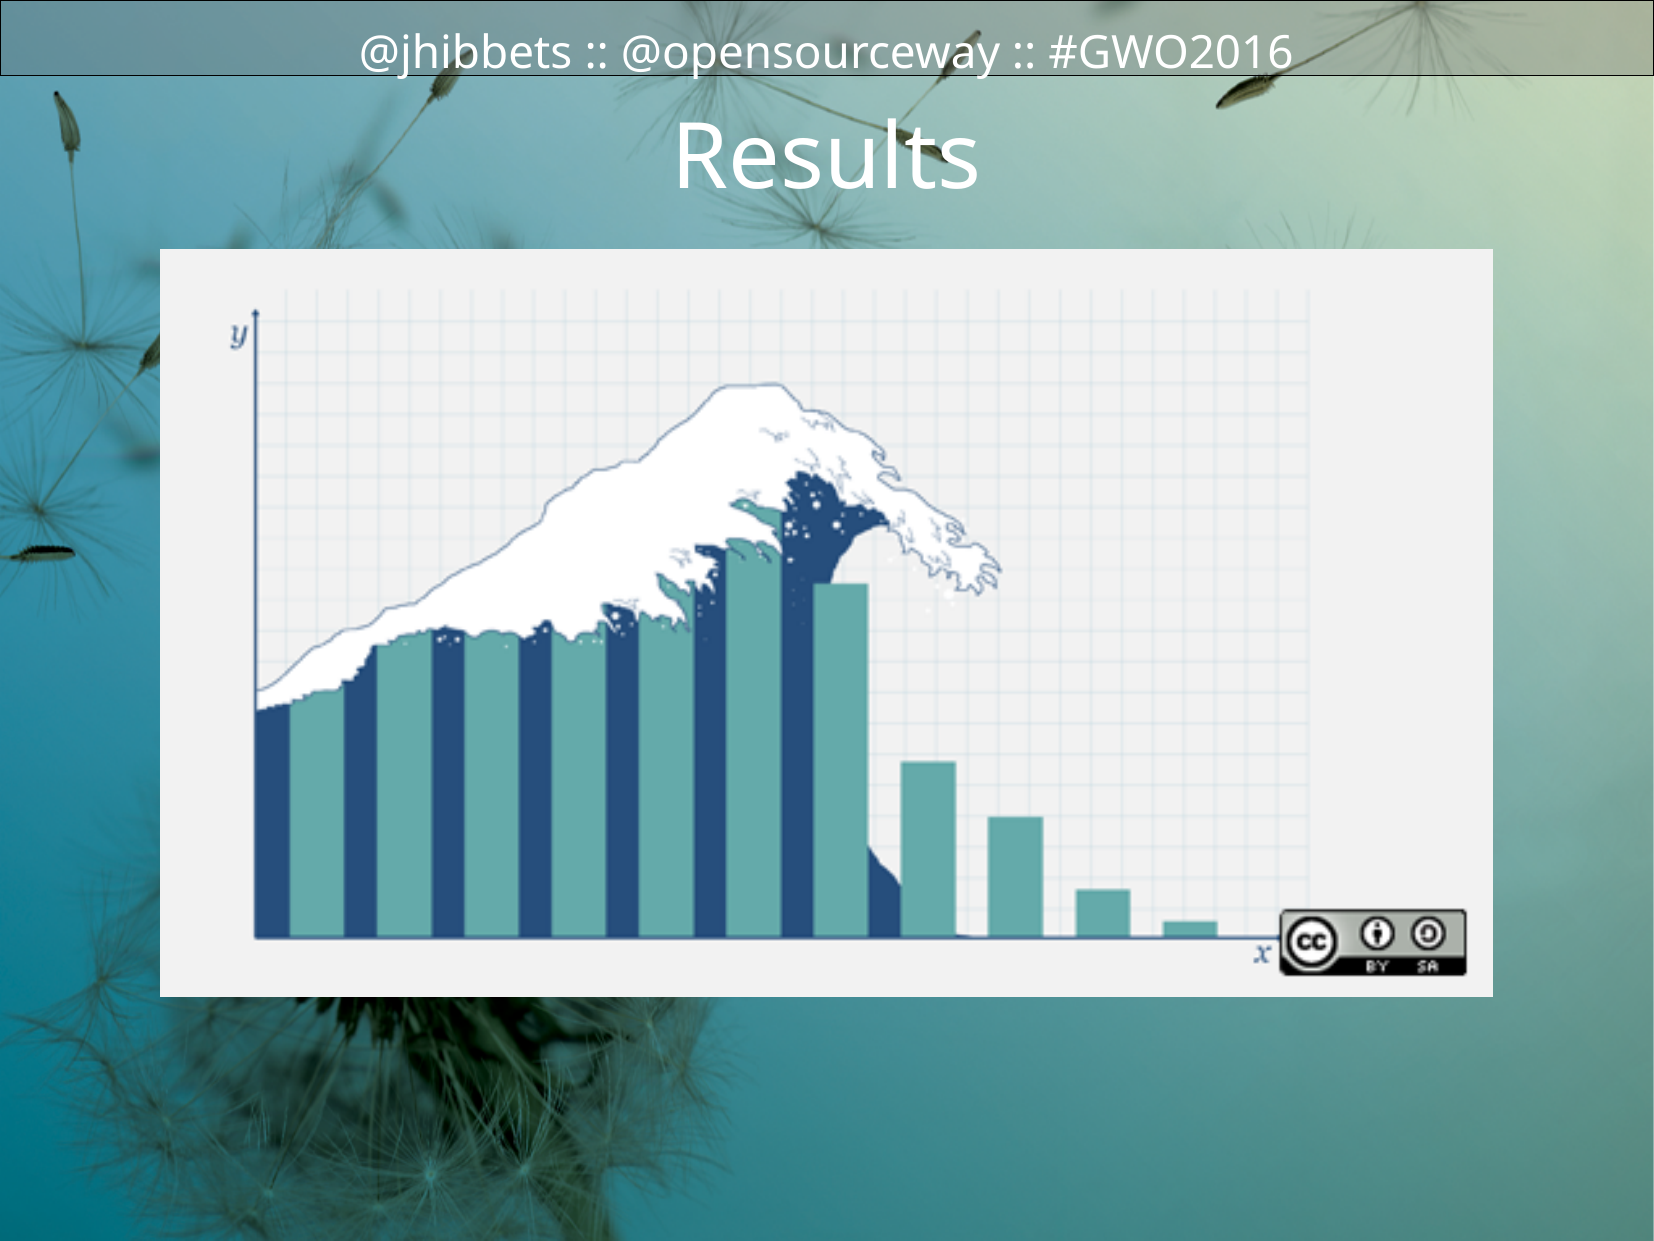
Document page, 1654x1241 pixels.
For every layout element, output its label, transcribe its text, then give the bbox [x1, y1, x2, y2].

picture [0, 76, 1654, 1241]
title Results [82, 49, 1571, 257]
